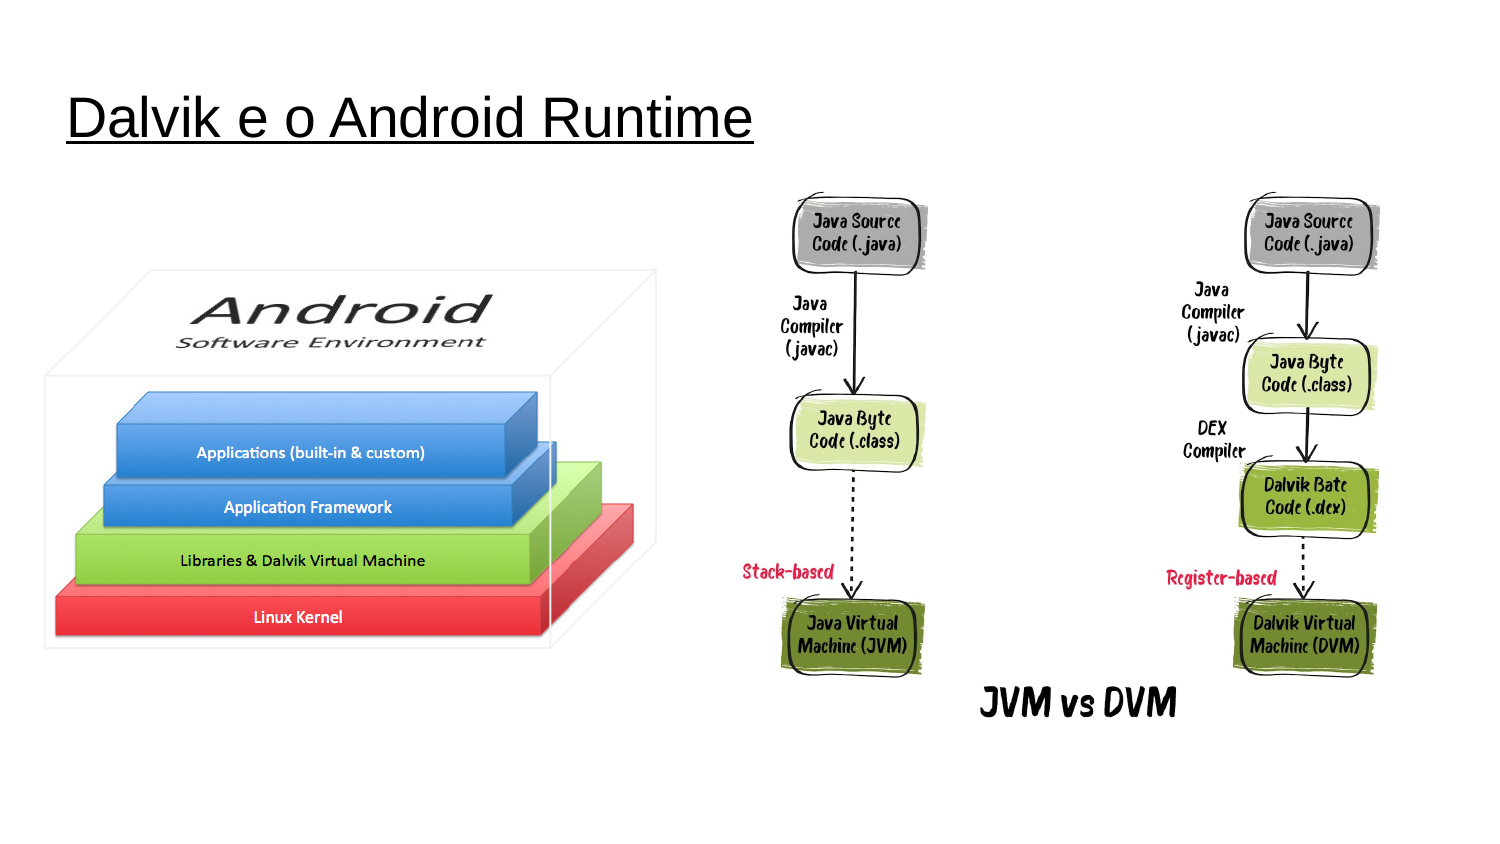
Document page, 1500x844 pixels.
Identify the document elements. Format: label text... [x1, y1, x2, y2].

picture [24, 165, 1500, 750]
title Dalvik e o Android Runtime [51, 71, 1449, 166]
